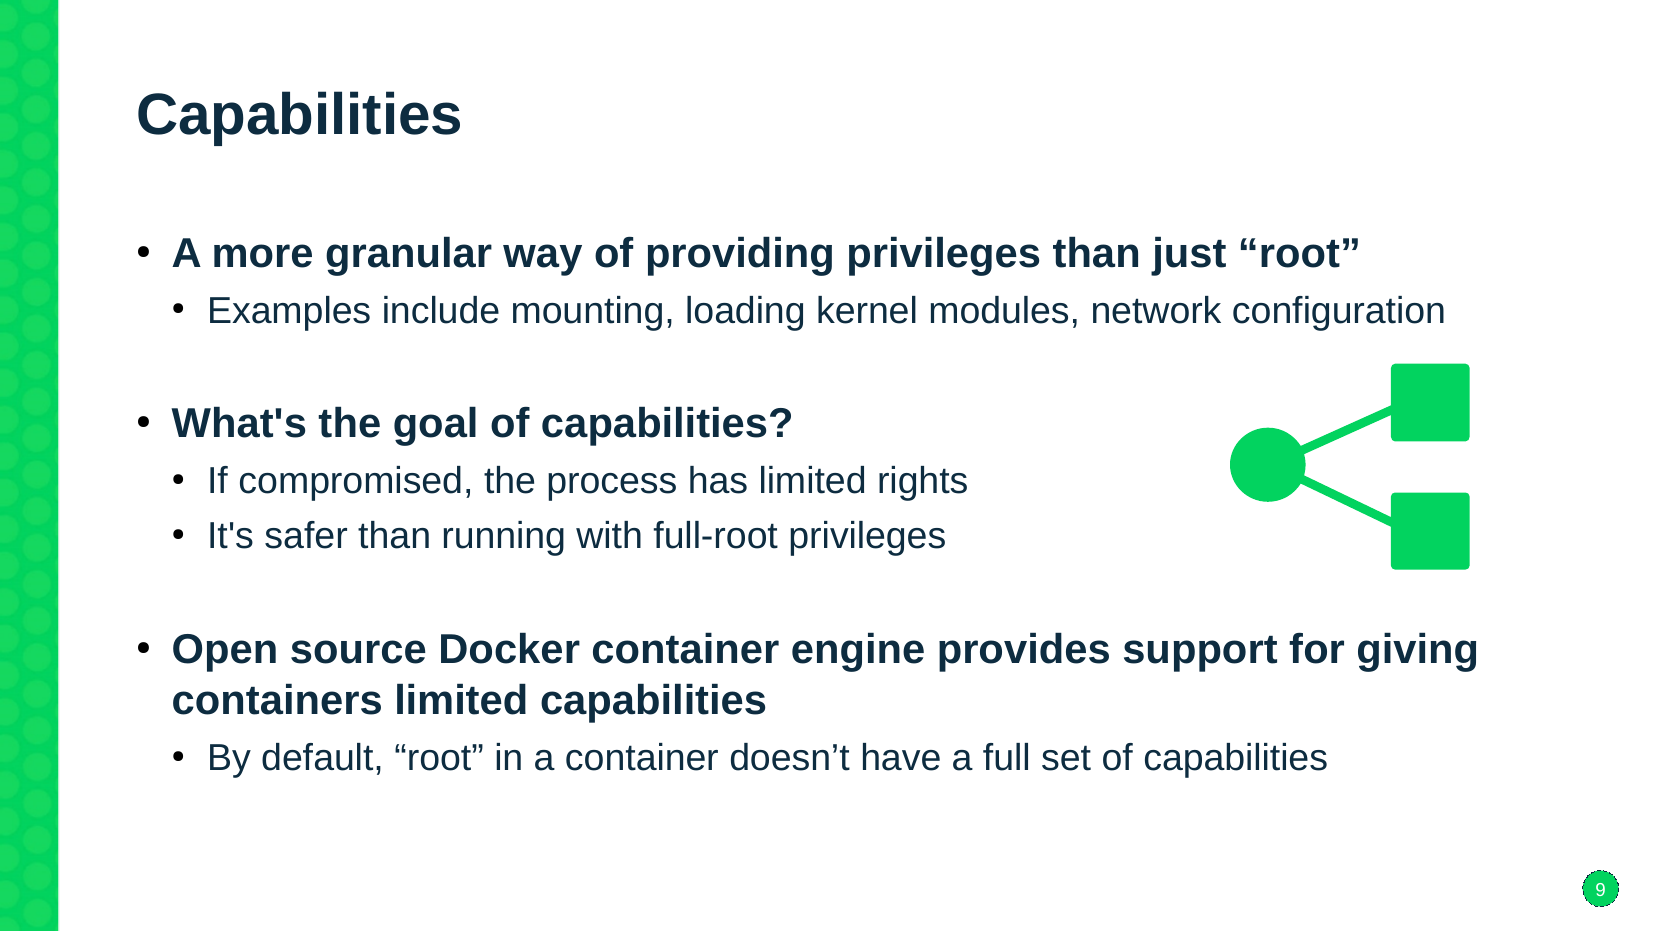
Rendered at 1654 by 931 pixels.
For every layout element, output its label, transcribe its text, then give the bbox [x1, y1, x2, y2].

picture [0, 0, 76, 931]
text_box [1230, 363, 1470, 570]
title Capabilities [121, 37, 1531, 193]
list A more granular way of providing privileges than just “root” Examples include mounting, loading kernel modules, network configuration What's the goal of capabilities? If compromised, the process has limited rights It's safer than running with full-root privileges Open source Docker container engine provides support for giving containers limited capabilities By default, “root” in a container doesn’t have a full set of capabilities [121, 217, 1531, 825]
